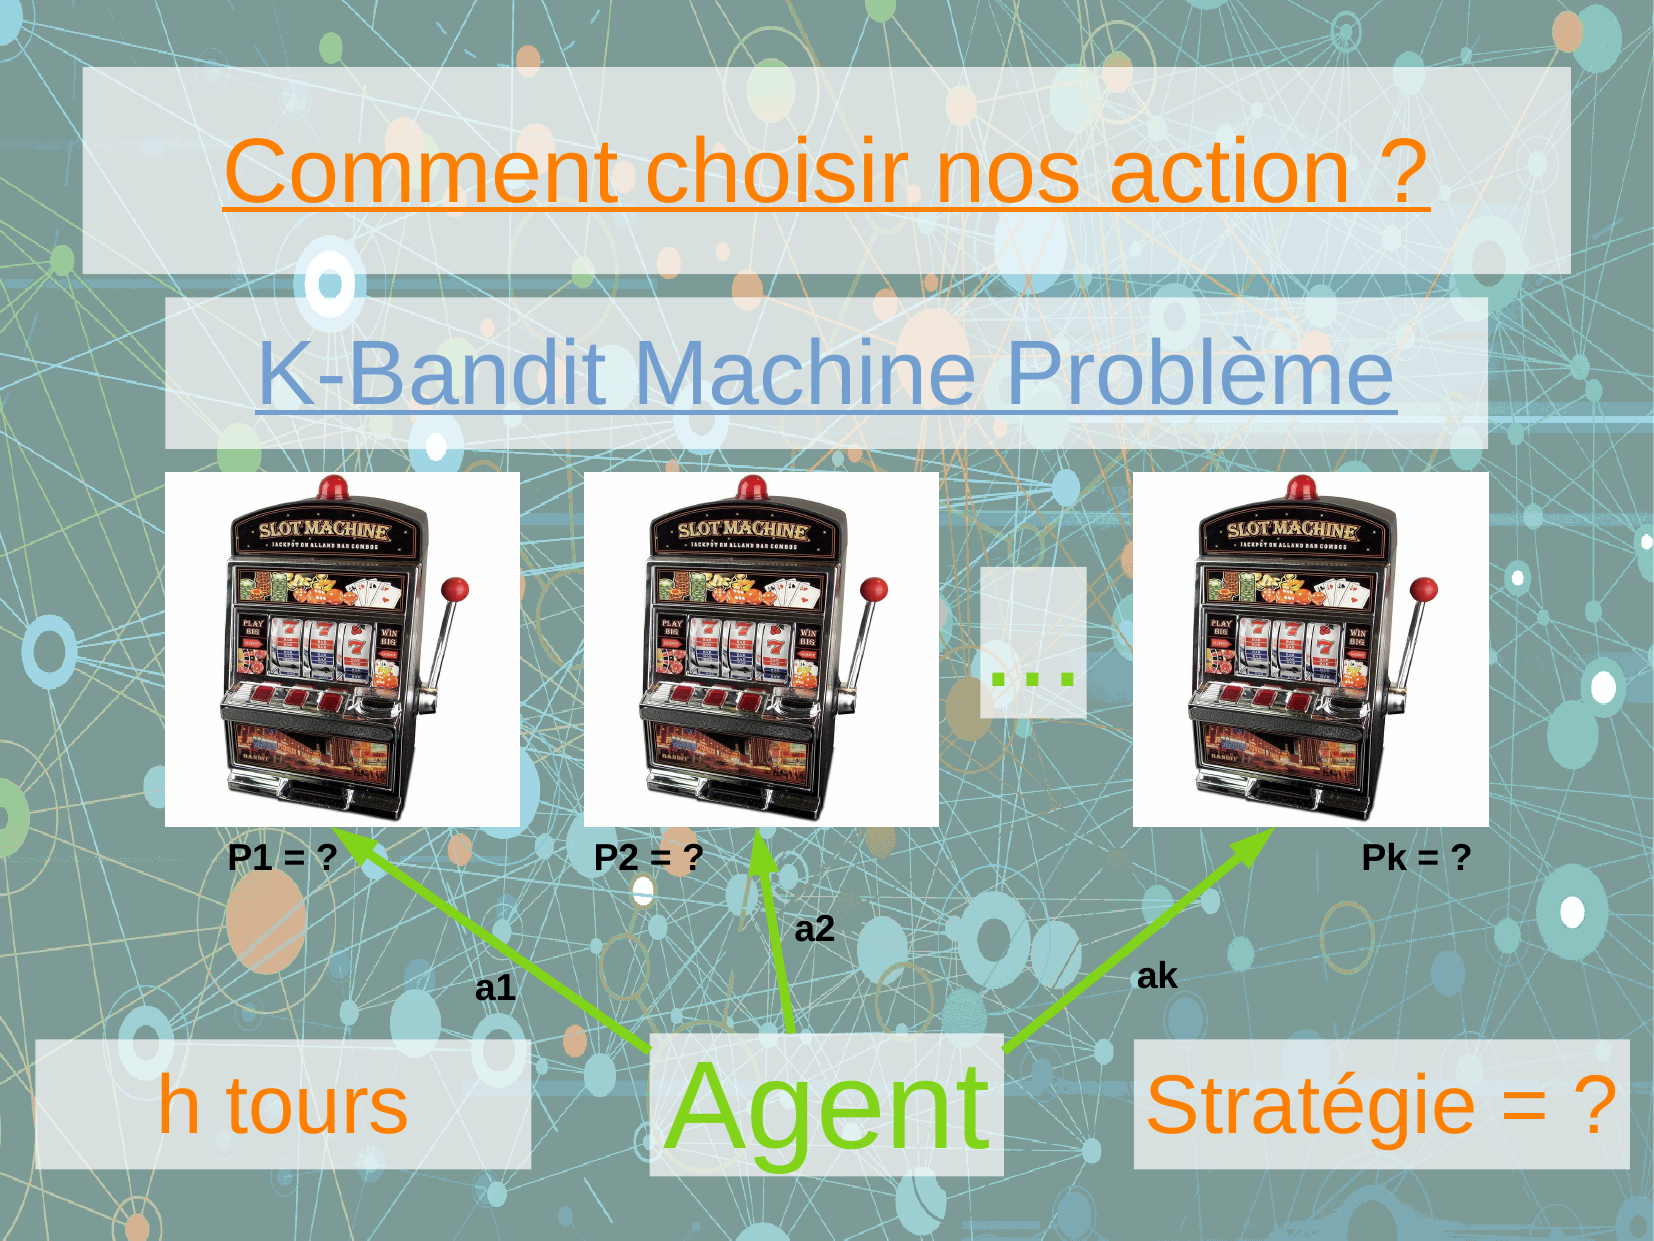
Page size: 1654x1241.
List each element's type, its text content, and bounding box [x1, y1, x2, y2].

title Comment choisir nos action ? [82, 67, 1571, 275]
text_box a2 [779, 899, 851, 957]
text_box a1 [460, 958, 532, 1016]
picture [0, 0, 1654, 1241]
title h tours [35, 1039, 532, 1170]
text_box Pk = ? [1346, 829, 1488, 886]
title Agent [649, 1033, 1004, 1177]
text_box P1 = ? [212, 829, 354, 886]
title K-Bandit Machine Problème [165, 297, 1489, 449]
title Stratégie = ? [1133, 1039, 1630, 1170]
text_box P2 = ? [578, 829, 721, 886]
title ... [980, 566, 1087, 719]
text_box ak [1122, 947, 1194, 1004]
